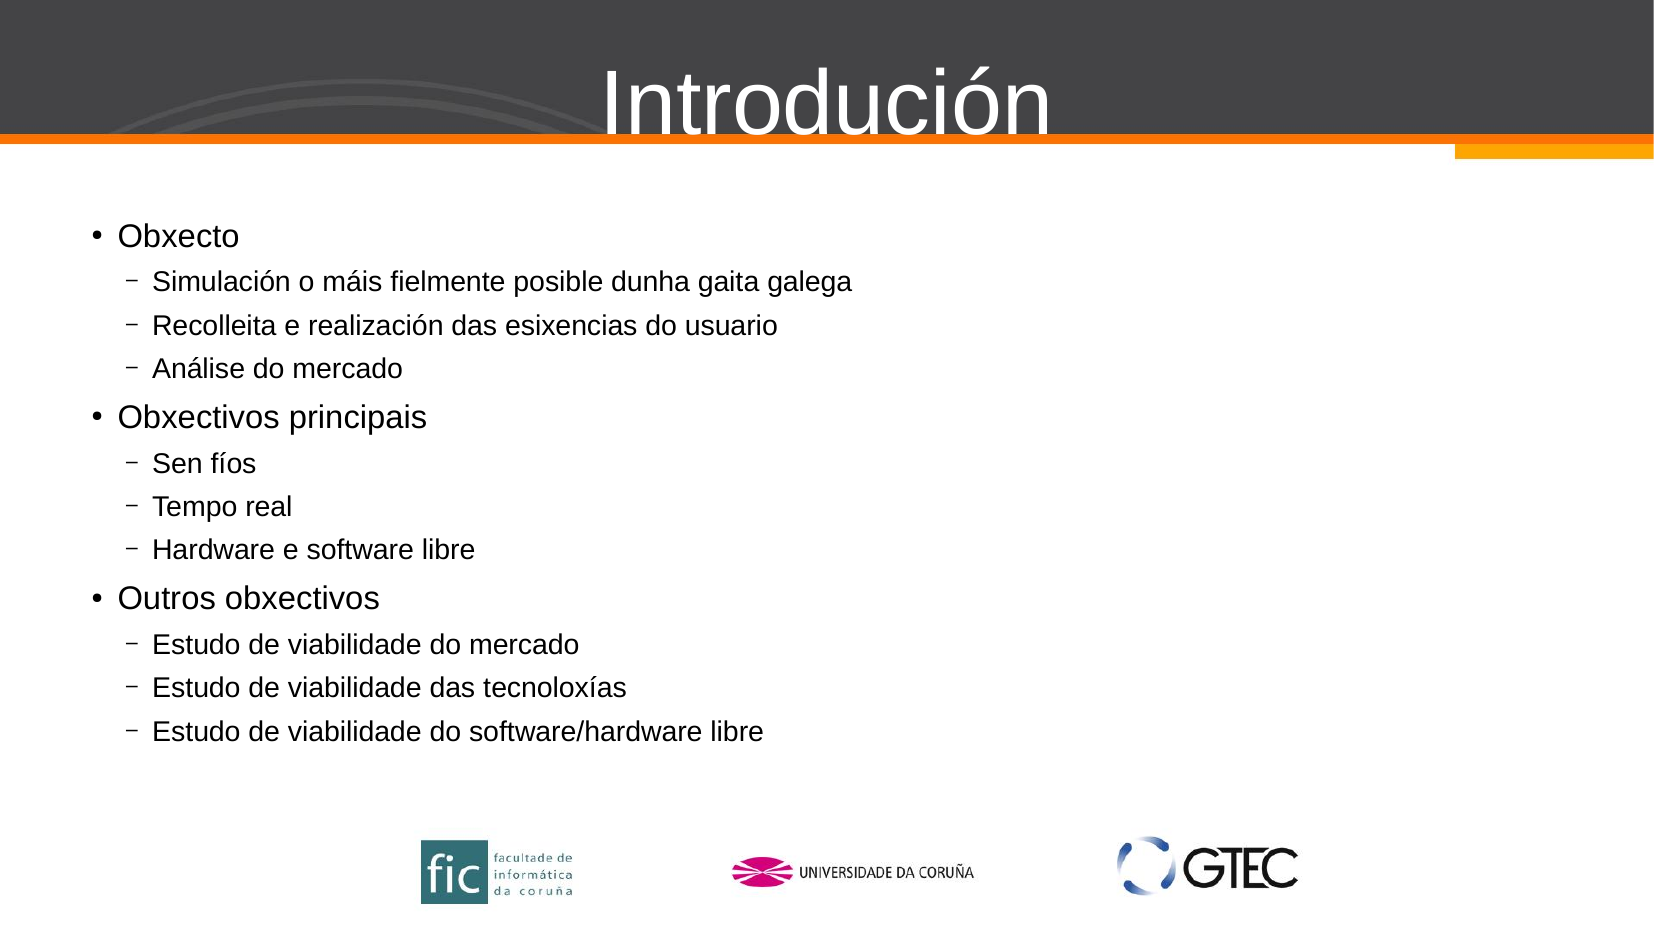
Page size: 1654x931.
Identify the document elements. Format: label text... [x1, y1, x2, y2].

picture [0, 0, 1654, 931]
title Introdución [82, 0, 1571, 138]
list Obxecto Simulación o máis fielmente posible dunha gaita galega Recolleita e realización das esixencias do usuario Análise do mercado Obxectivos principais Sen fíos Tempo real Hardware e software libre Outros obxectivos Estudo de viabilidade do mercado Estudo de viabilidade das tecnoloxías Estudo de viabilidade do software/hardware libre [82, 217, 1571, 758]
